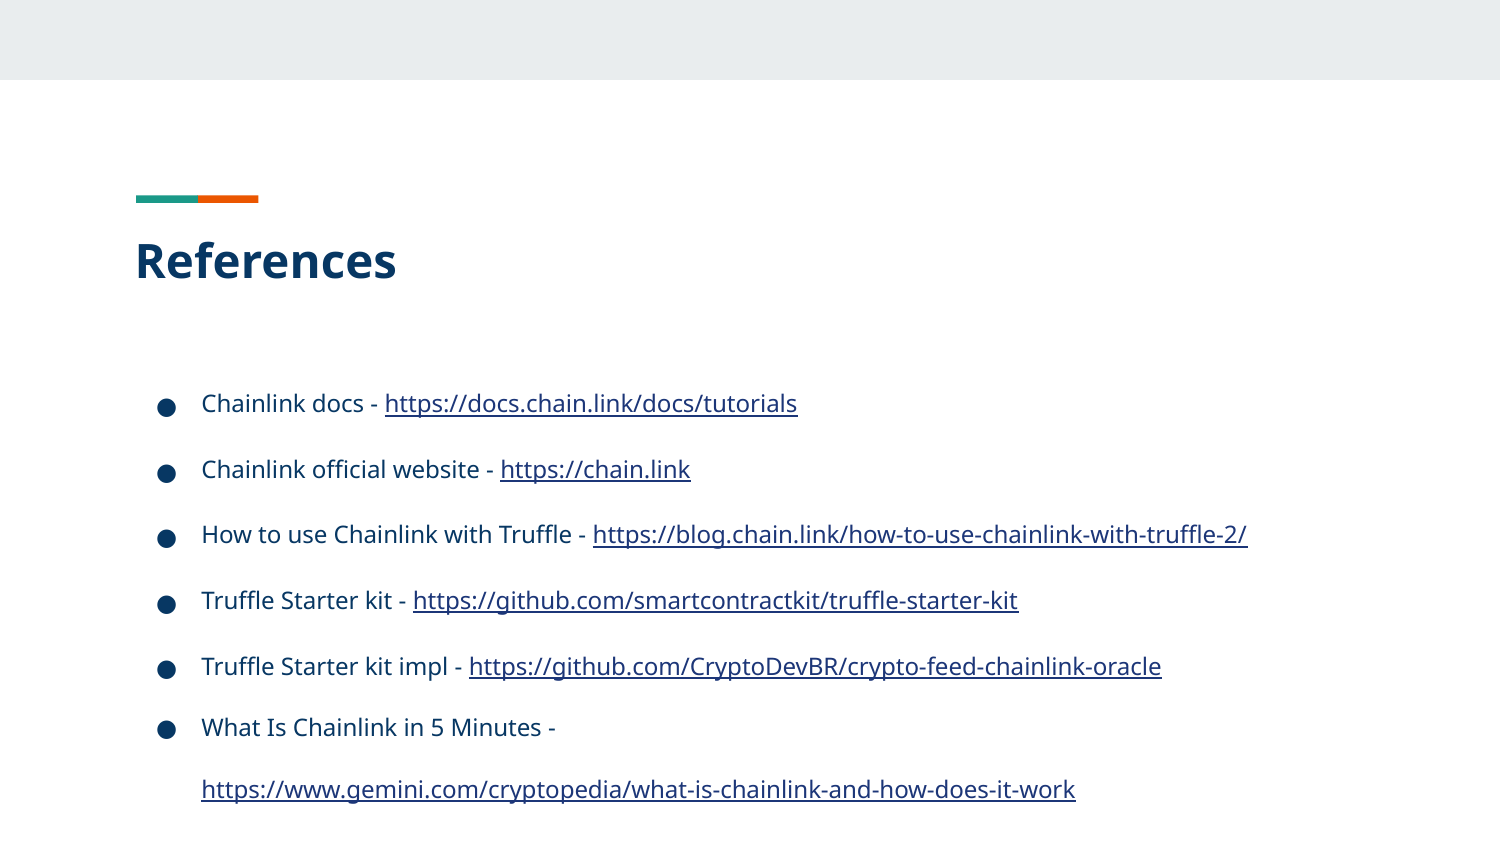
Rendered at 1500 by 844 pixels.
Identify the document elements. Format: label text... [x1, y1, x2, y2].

list Chainlink docs - https://docs.chain.link/docs/tutorials Chainlink official website - https://chain.link How to use Chainlink with Truffle - https://blog.chain.link/how-to-use-chainlink-with-truffle-2/ Truffle Starter kit - https://github.com/smartcontractkit/truffle-starter-kit Truffle Starter kit impl - https://github.com/CryptoDevBR/crypto-feed-chainlink-oracle What Is Chainlink in 5 Minutes - https://www.gemini.com/cryptopedia/what-is-chainlink-and-how-does-it-work [119, 341, 1381, 826]
title References [119, 216, 1381, 305]
